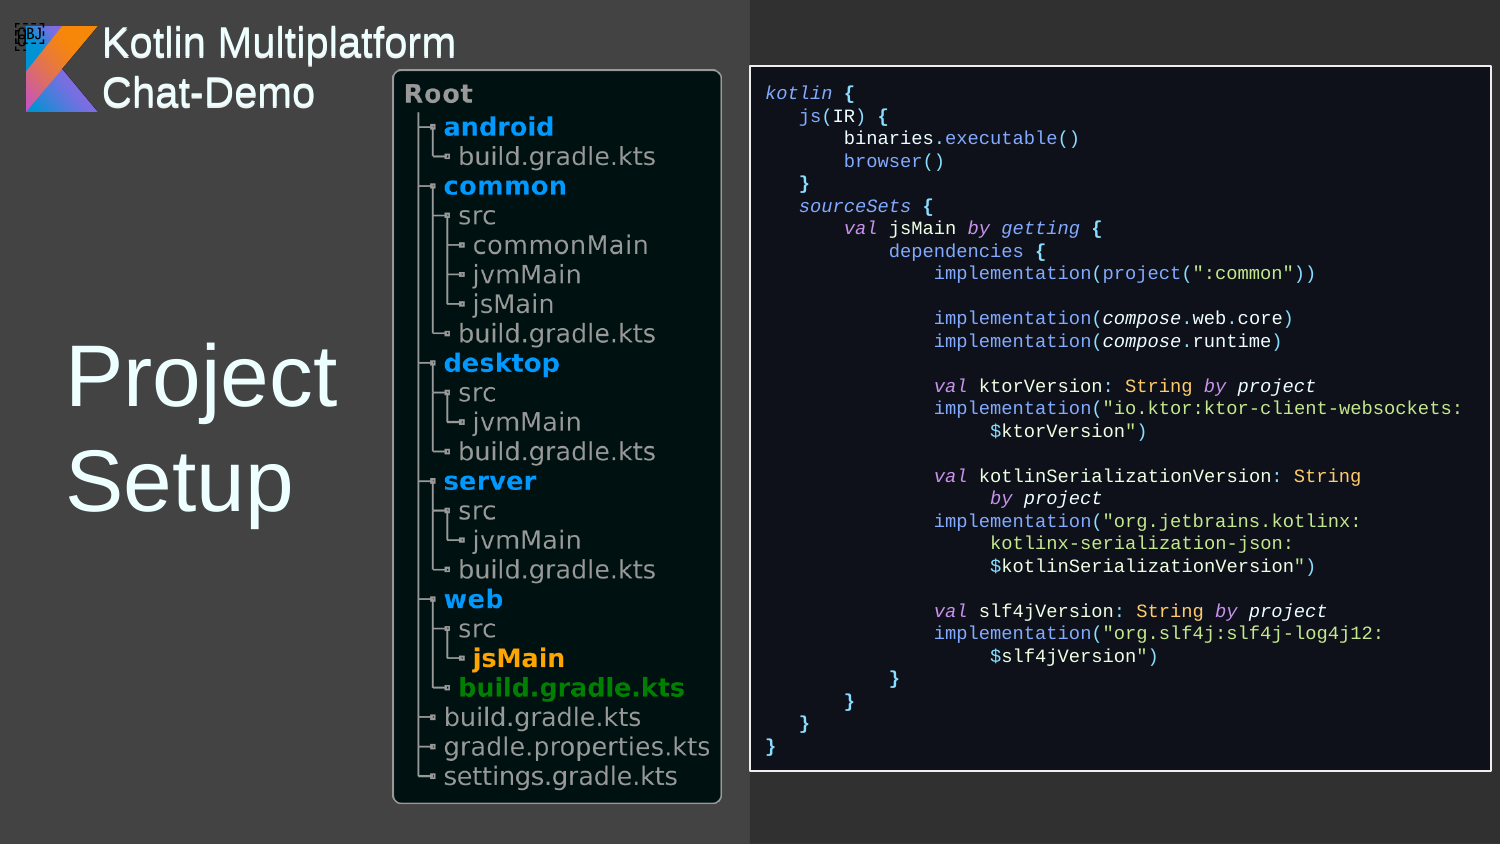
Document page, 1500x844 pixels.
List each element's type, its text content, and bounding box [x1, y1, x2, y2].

text_box kotlin { js(IR) { binaries.executable() browser() } sourceSets { val jsMain by getting { dependencies { implementation(project(":common")) implementation(compose.web.core) implementation(compose.runtime) val ktorVersion: String by project implementation("io.ktor:ktor-client-websockets: $ktorVersion") val kotlinSerializationVersion: String by project implementation("org.jetbrains.kotlinx: kotlinx-serialization-json: $kotlinSerializationVersion") val slf4jVersion: String by project implementation("org.slf4j:slf4j-log4j12: $slf4jVersion") } } } } [749, 65, 1492, 771]
text_box ￼ [0, 0, 493, 65]
title Project Setup [50, 300, 367, 544]
picture [378, 53, 750, 817]
title Kotlin Multiplatform Chat-Demo [86, 65, 378, 119]
picture [26, 65, 98, 112]
